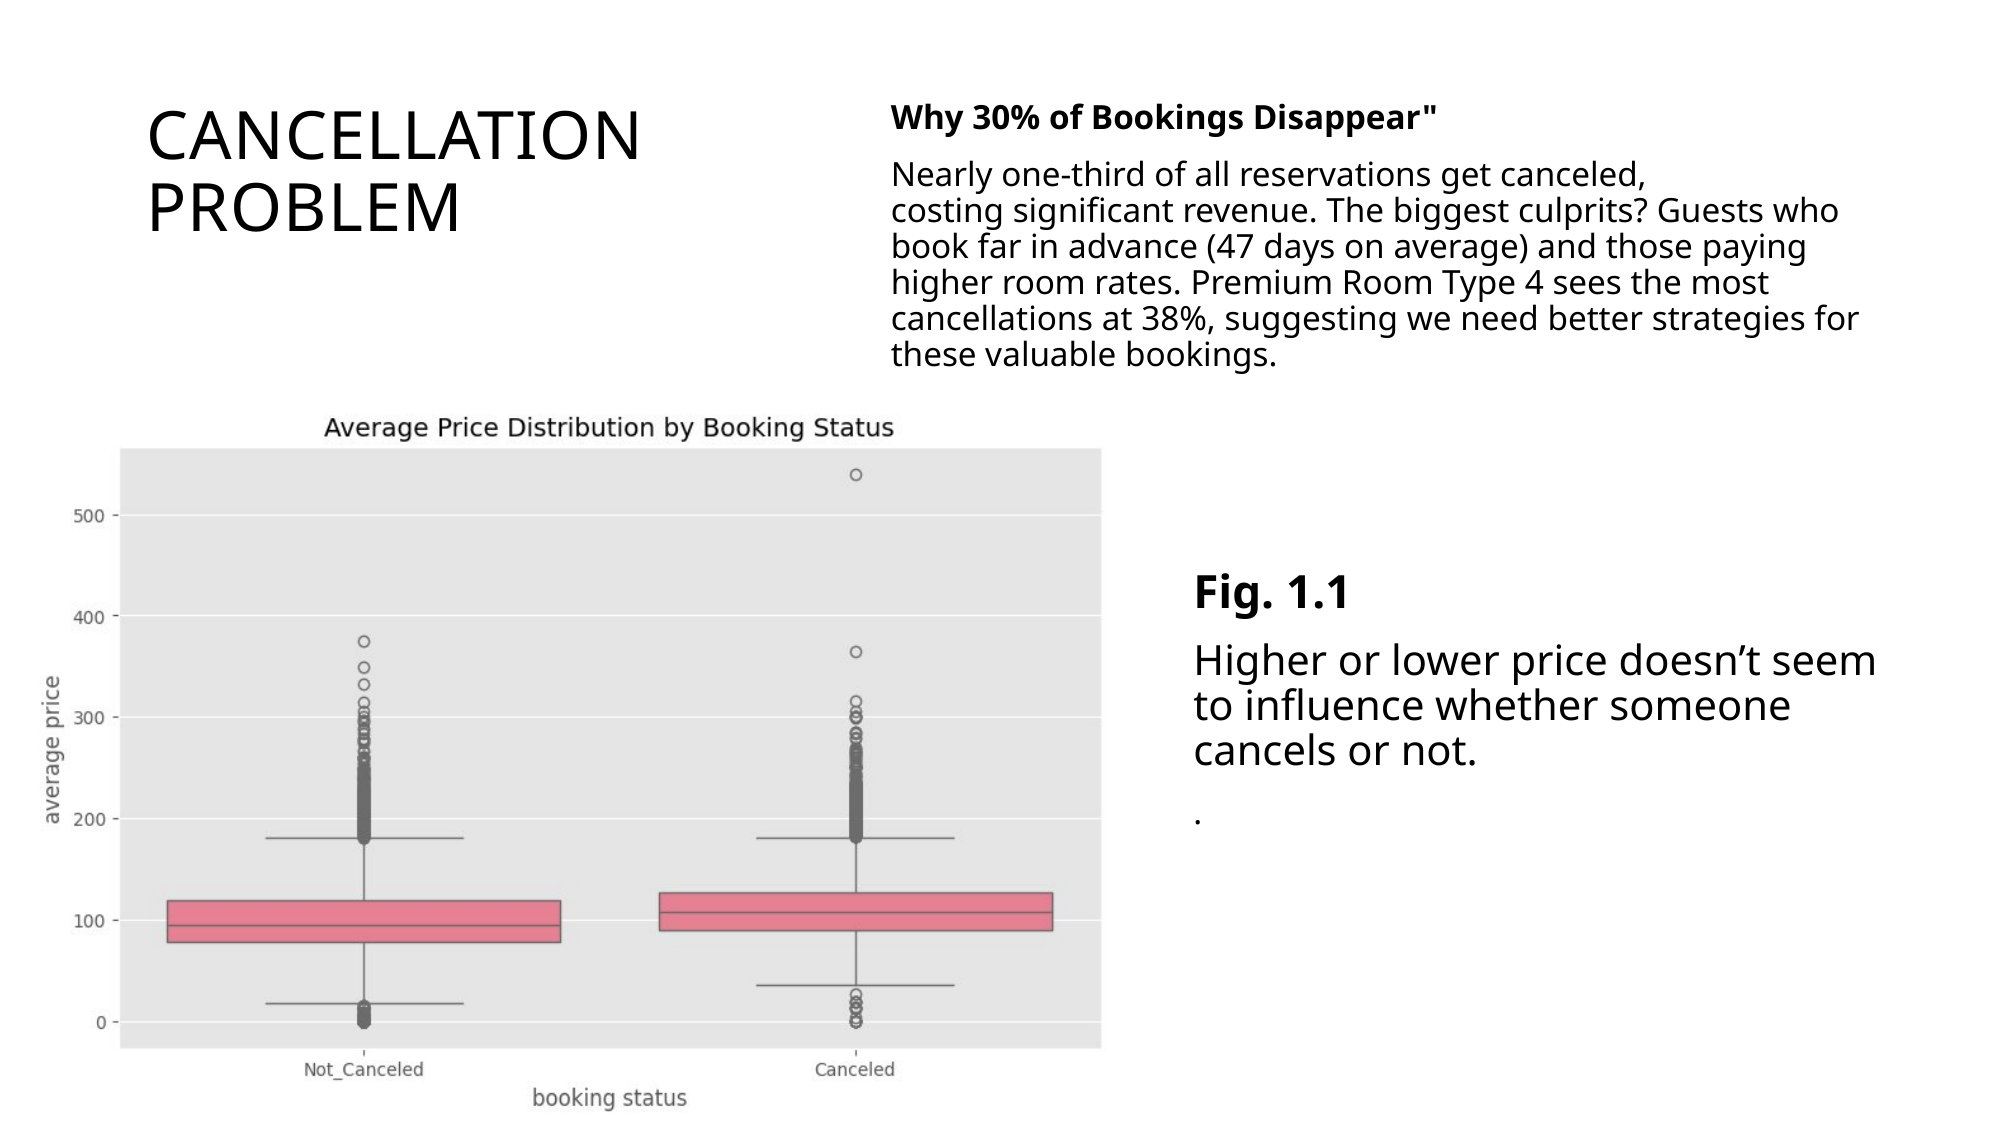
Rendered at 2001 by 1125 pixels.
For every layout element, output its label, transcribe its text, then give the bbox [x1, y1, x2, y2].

picture [30, 404, 1113, 1123]
title Cancellation Problem [131, 93, 696, 404]
list Why 30% of Bookings Disappear" Nearly one-third of all reservations get canceled, costing significant revenue. The biggest culprits? Guests who book far in advance (47 days on average) and those paying higher room rates. Premium Room Type 4 sees the most cancellations at 38%, suggesting we need better strategies for these valuable bookings. [875, 93, 1880, 424]
list Fig. 1.1 Higher or lower price doesn’t seem to influence whether someone cancels or not. . [1178, 561, 1903, 892]
